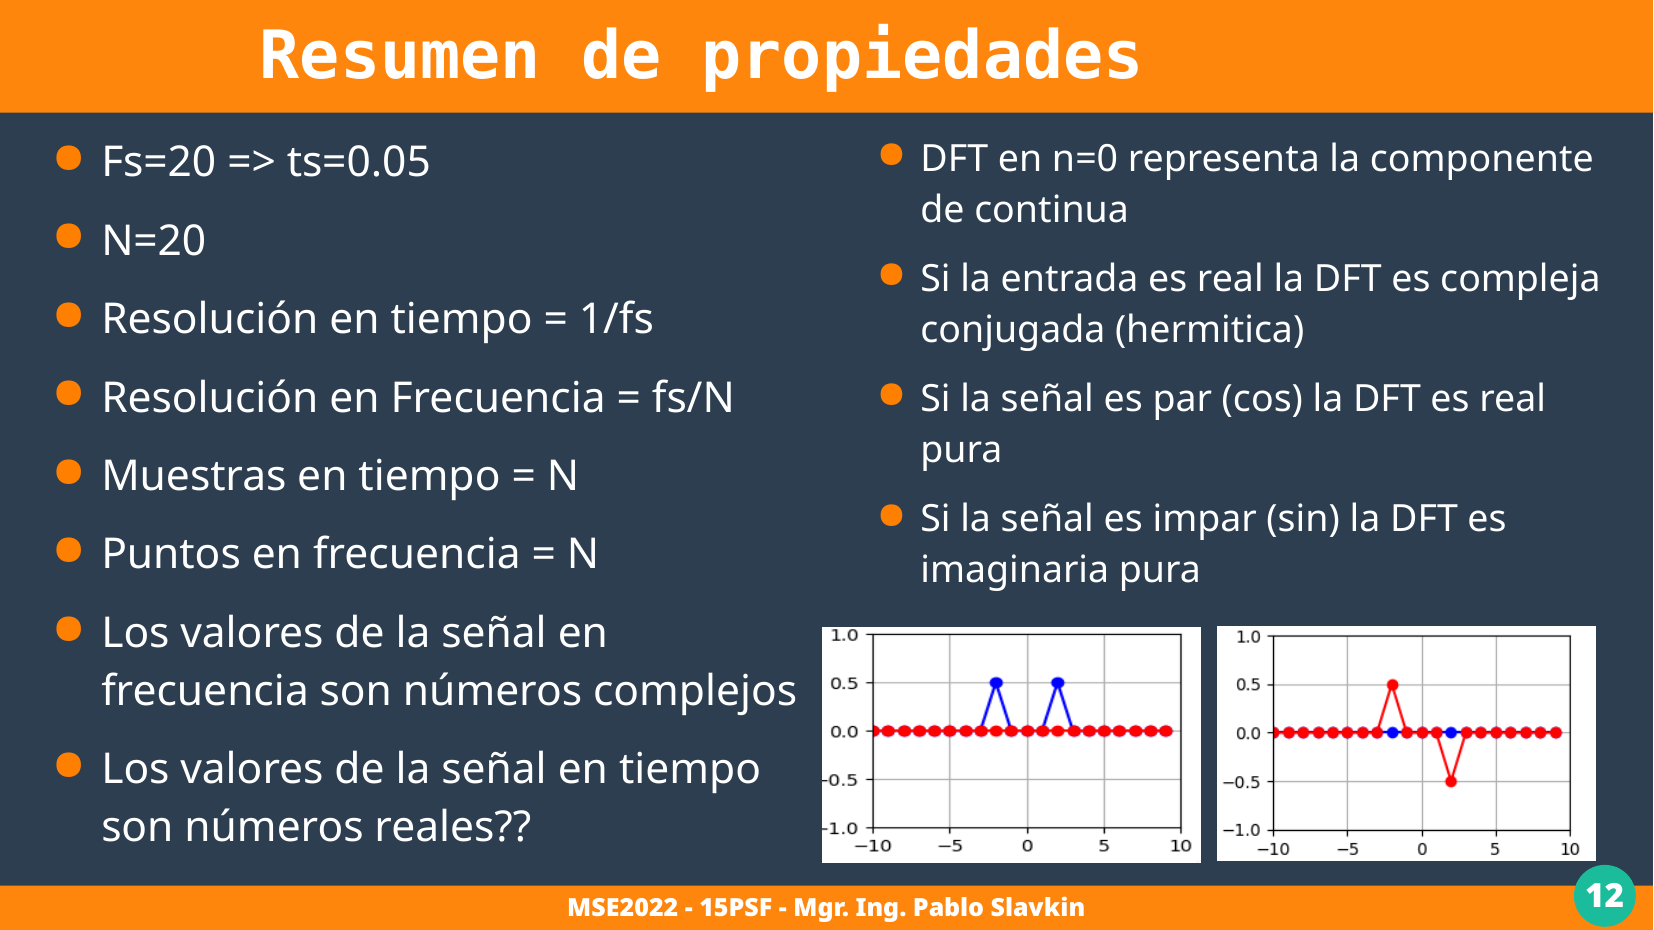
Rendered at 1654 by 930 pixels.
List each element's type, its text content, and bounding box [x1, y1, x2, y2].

picture [1217, 626, 1596, 861]
picture [822, 627, 1201, 863]
title Resumen de propiedades [259, 16, 1653, 113]
list DFT en n=0 representa la componente de continua Si la entrada es real la DFT es compleja conjugada (hermitica) Si la señal es par (cos) la DFT es real pura Si la señal es impar (sin) la DFT es imaginaria pura [862, 131, 1613, 601]
list Fs=20 => ts=0.05 N=20 Resolución en tiempo = 1/fs Resolución en Frecuencia = fs/N Muestras en tiempo = N Puntos en frecuencia = N Los valores de la señal en frecuencia son números complejos Los valores de la señal en tiempo son números reales?? [35, 131, 826, 863]
